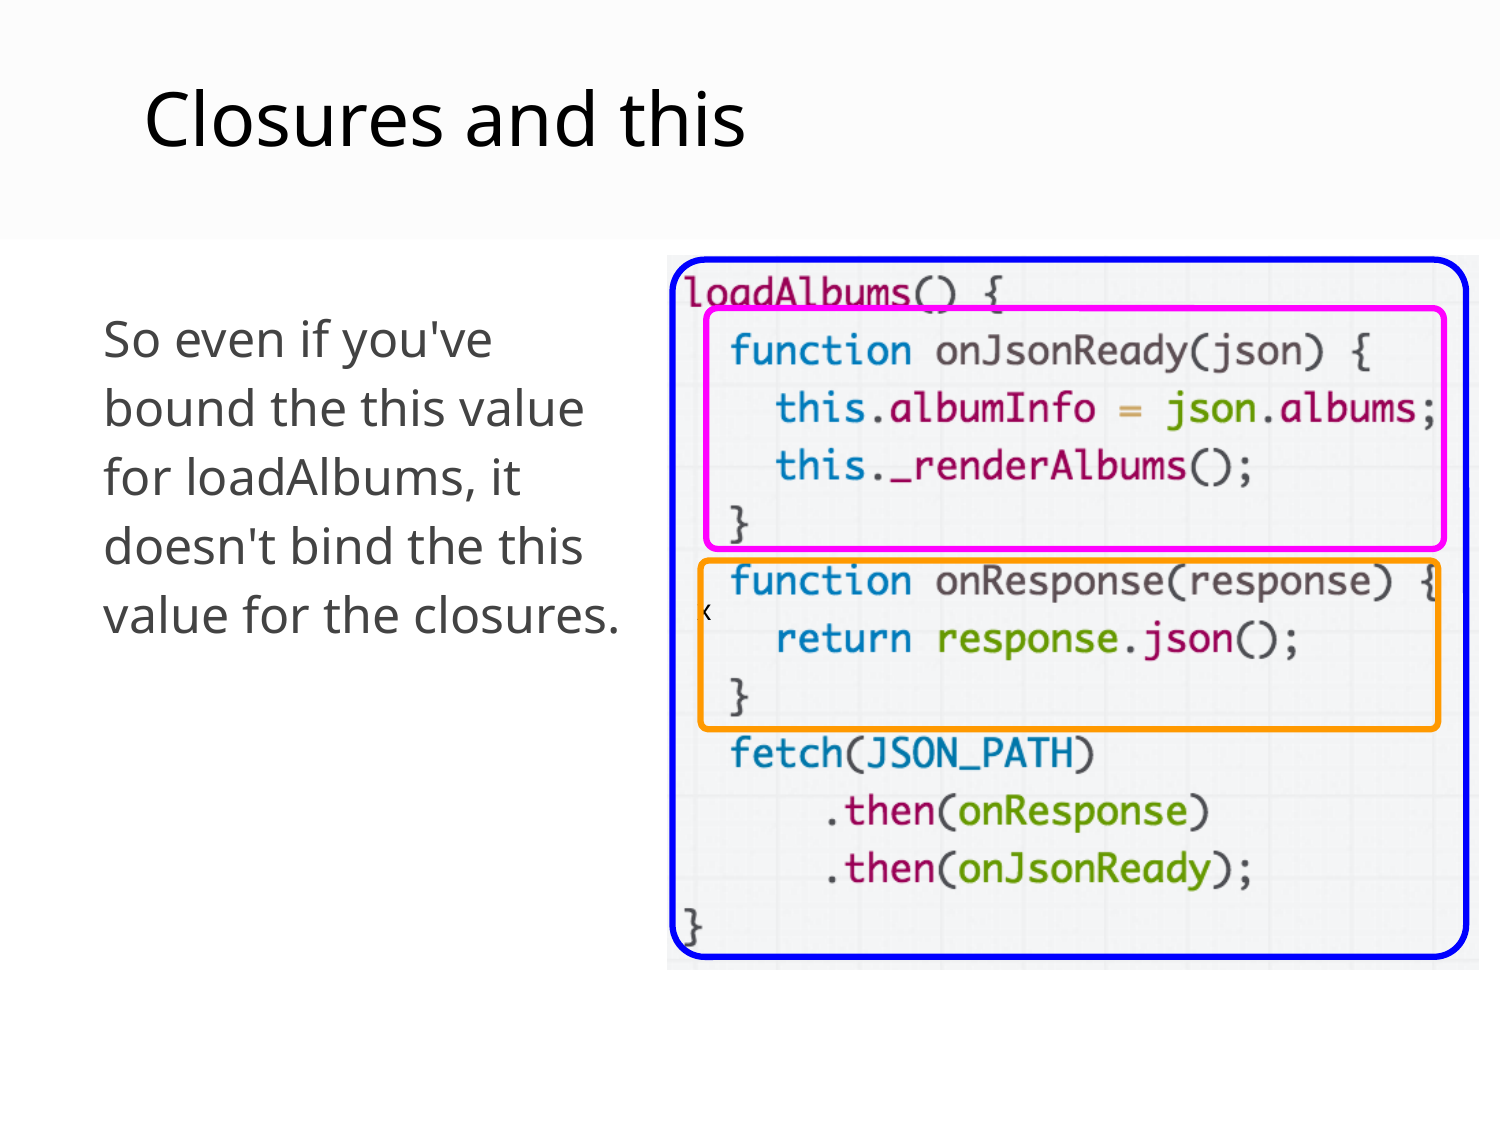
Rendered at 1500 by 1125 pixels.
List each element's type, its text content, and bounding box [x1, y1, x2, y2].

picture [667, 255, 1479, 970]
text_box x [672, 259, 1467, 957]
title Closures and this [128, 56, 1372, 183]
list So even if you've bound the this value for loadAlbums, it doesn't bind the this value for the closures. [88, 283, 666, 1031]
